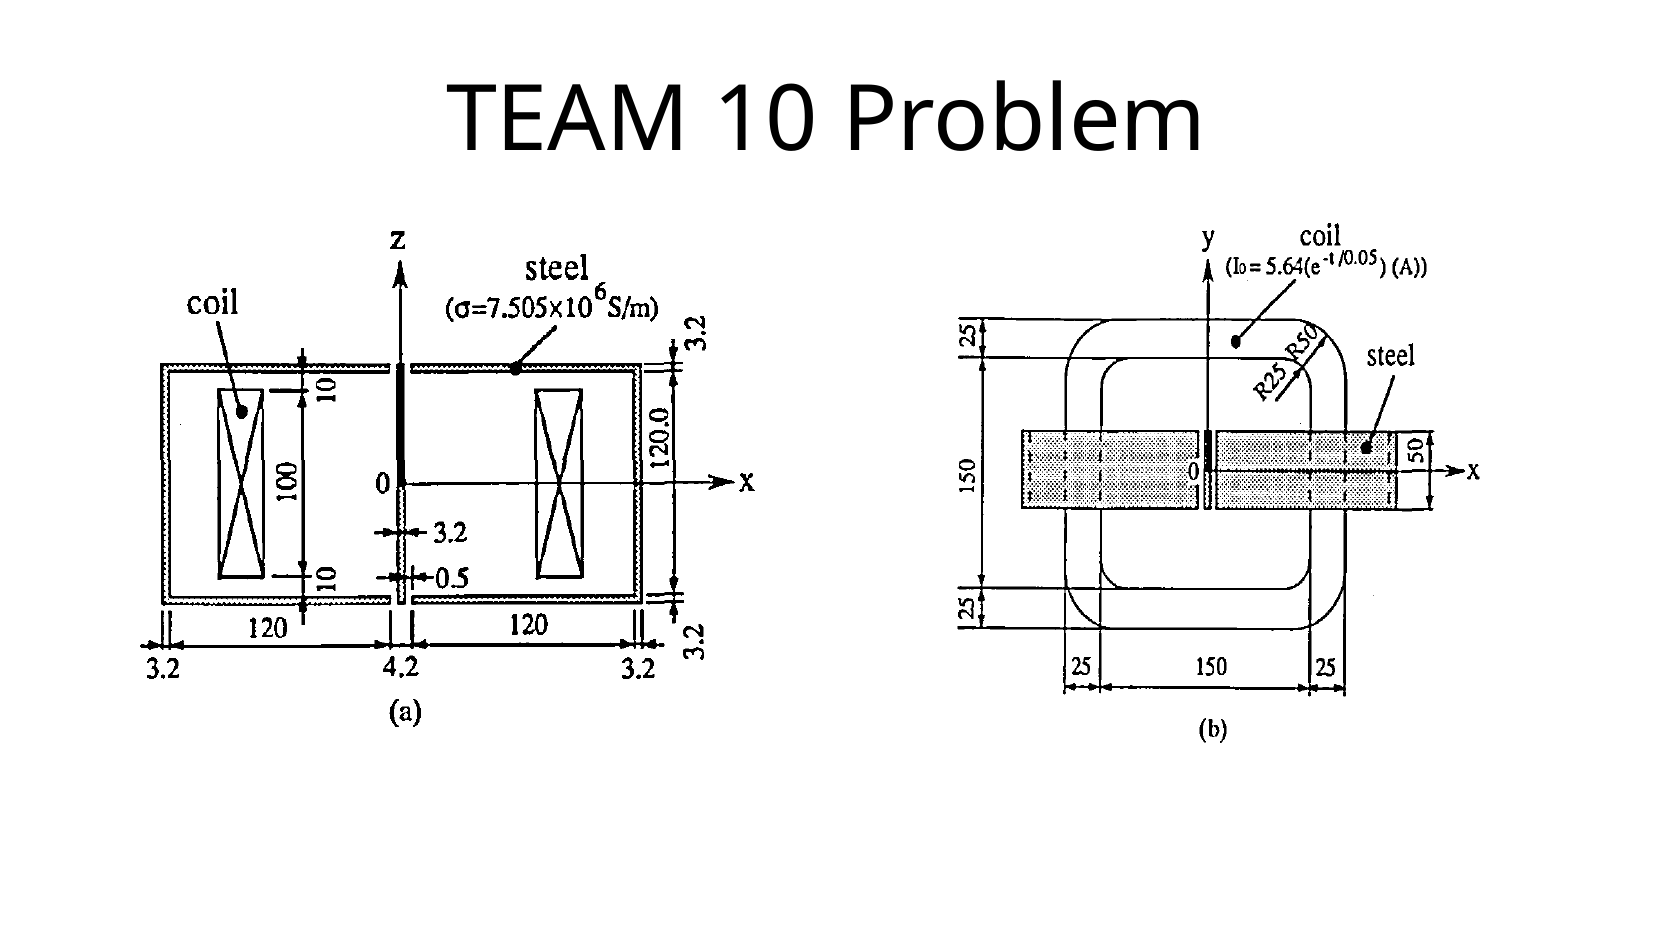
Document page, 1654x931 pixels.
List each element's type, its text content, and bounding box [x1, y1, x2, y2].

picture [110, 217, 782, 758]
title TEAM 10 Problem [82, 37, 1571, 193]
picture [907, 217, 1510, 758]
